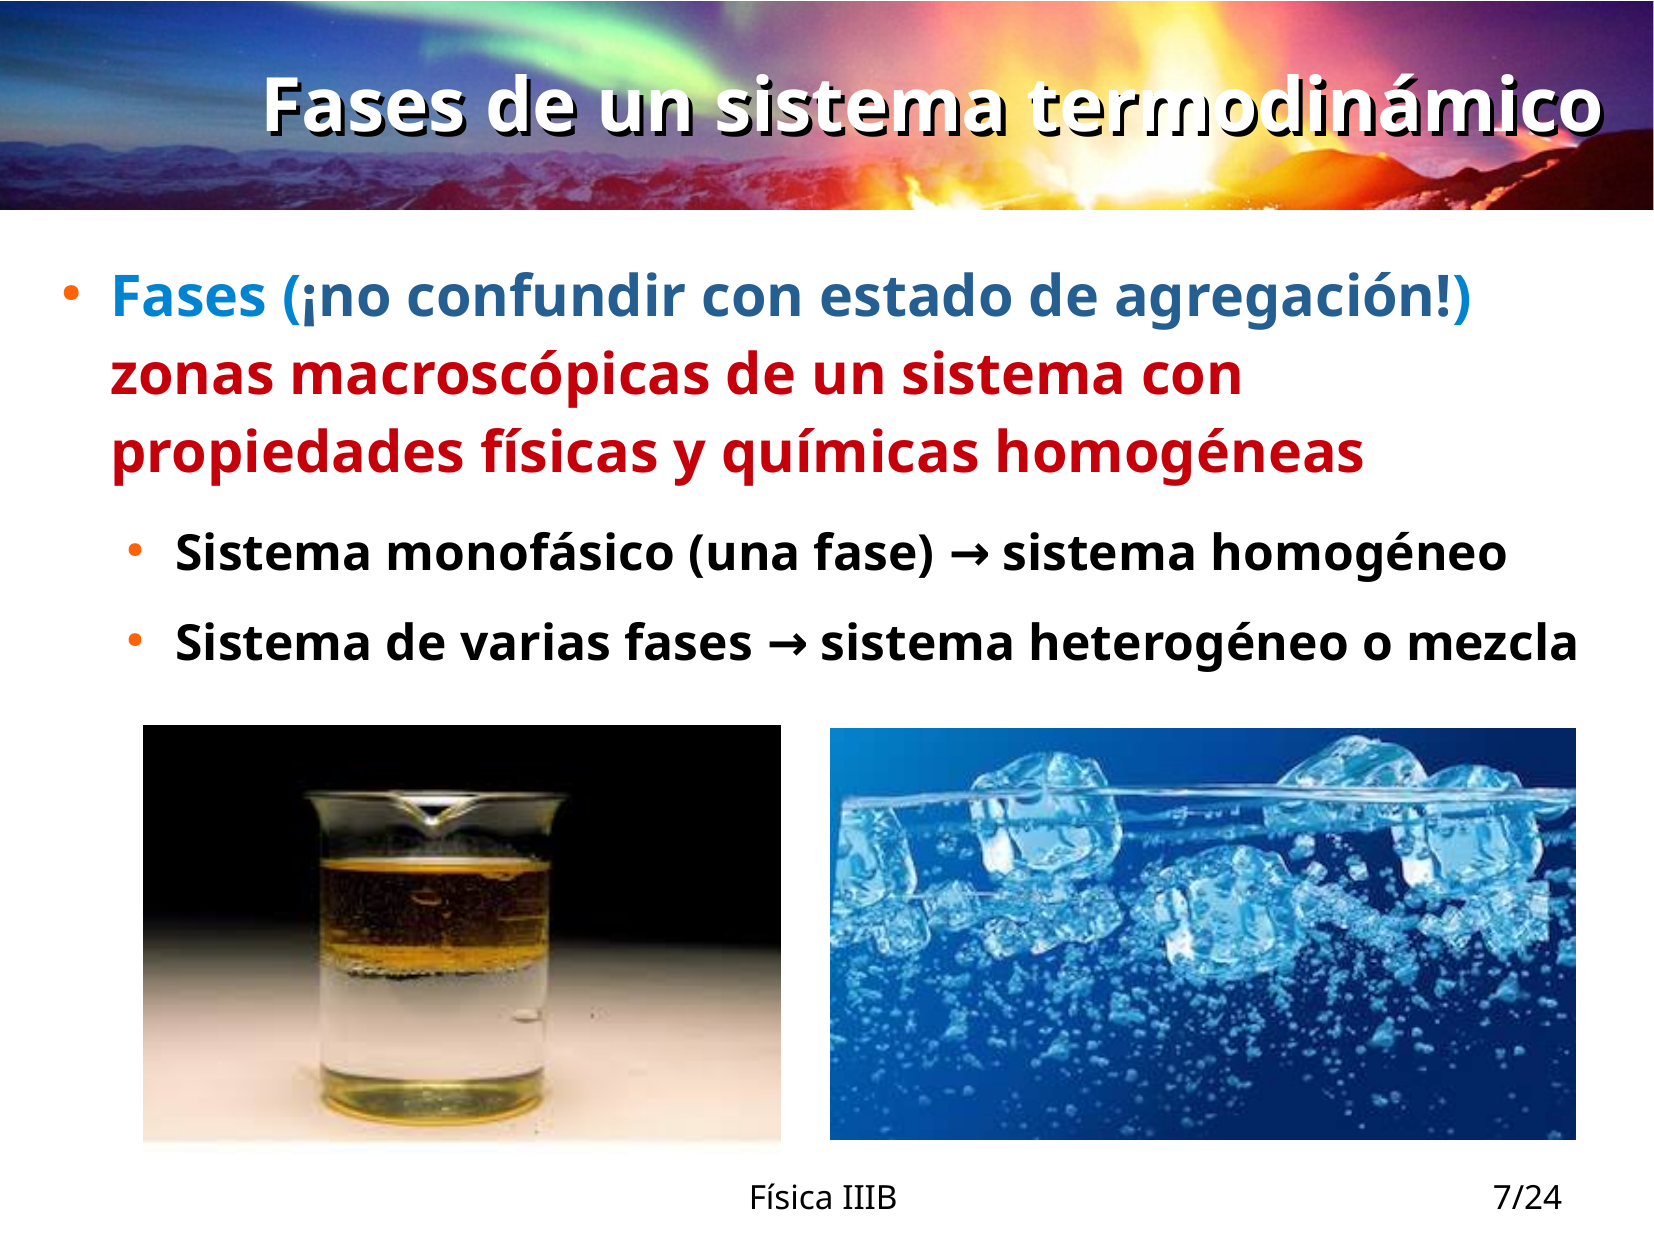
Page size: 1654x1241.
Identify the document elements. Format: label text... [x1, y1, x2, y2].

picture [0, 1, 1654, 210]
title Fases de un sistema termodinámico [45, 15, 1606, 191]
list Fases (¡no confundir con estado de agregación!) zonas macroscópicas de un sistema con propiedades físicas y químicas homogéneas Sistema monofásico (una fase) → sistema homogéneo Sistema de varias fases → sistema heterogéneo o mezcla [45, 255, 1606, 685]
picture [830, 728, 1576, 1141]
picture [143, 725, 781, 1155]
